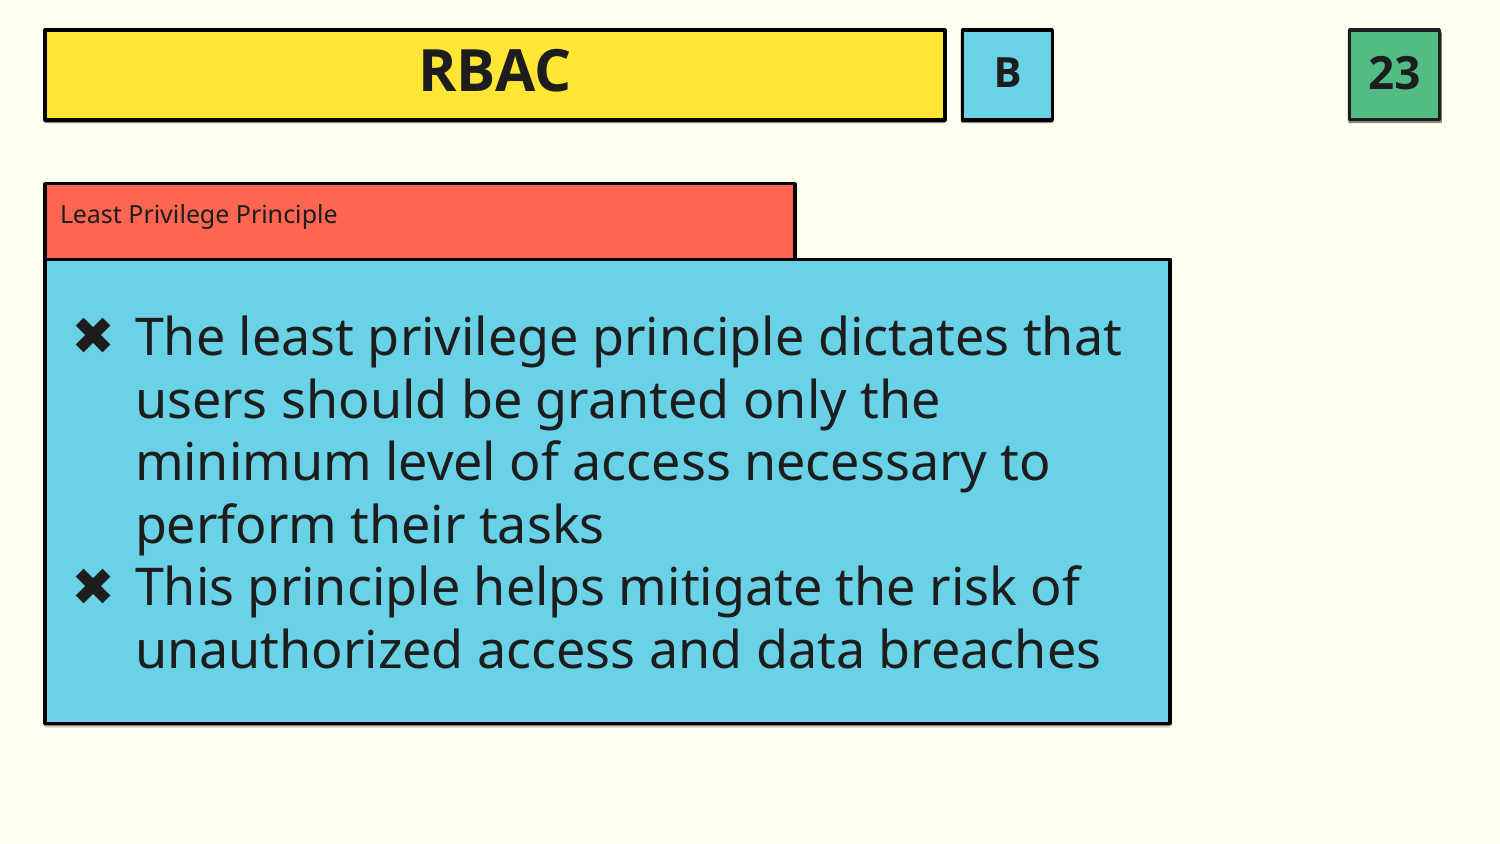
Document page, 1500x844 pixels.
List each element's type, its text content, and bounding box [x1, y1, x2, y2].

list The least privilege principle dictates that users should be granted only the minimum level of access necessary to perform their tasks This principle helps mitigate the risk of unauthorized access and data breaches [45, 259, 1170, 724]
title B [962, 30, 1053, 120]
subtitle Least Privilege Principle [45, 183, 795, 260]
title RBAC [45, 30, 945, 120]
